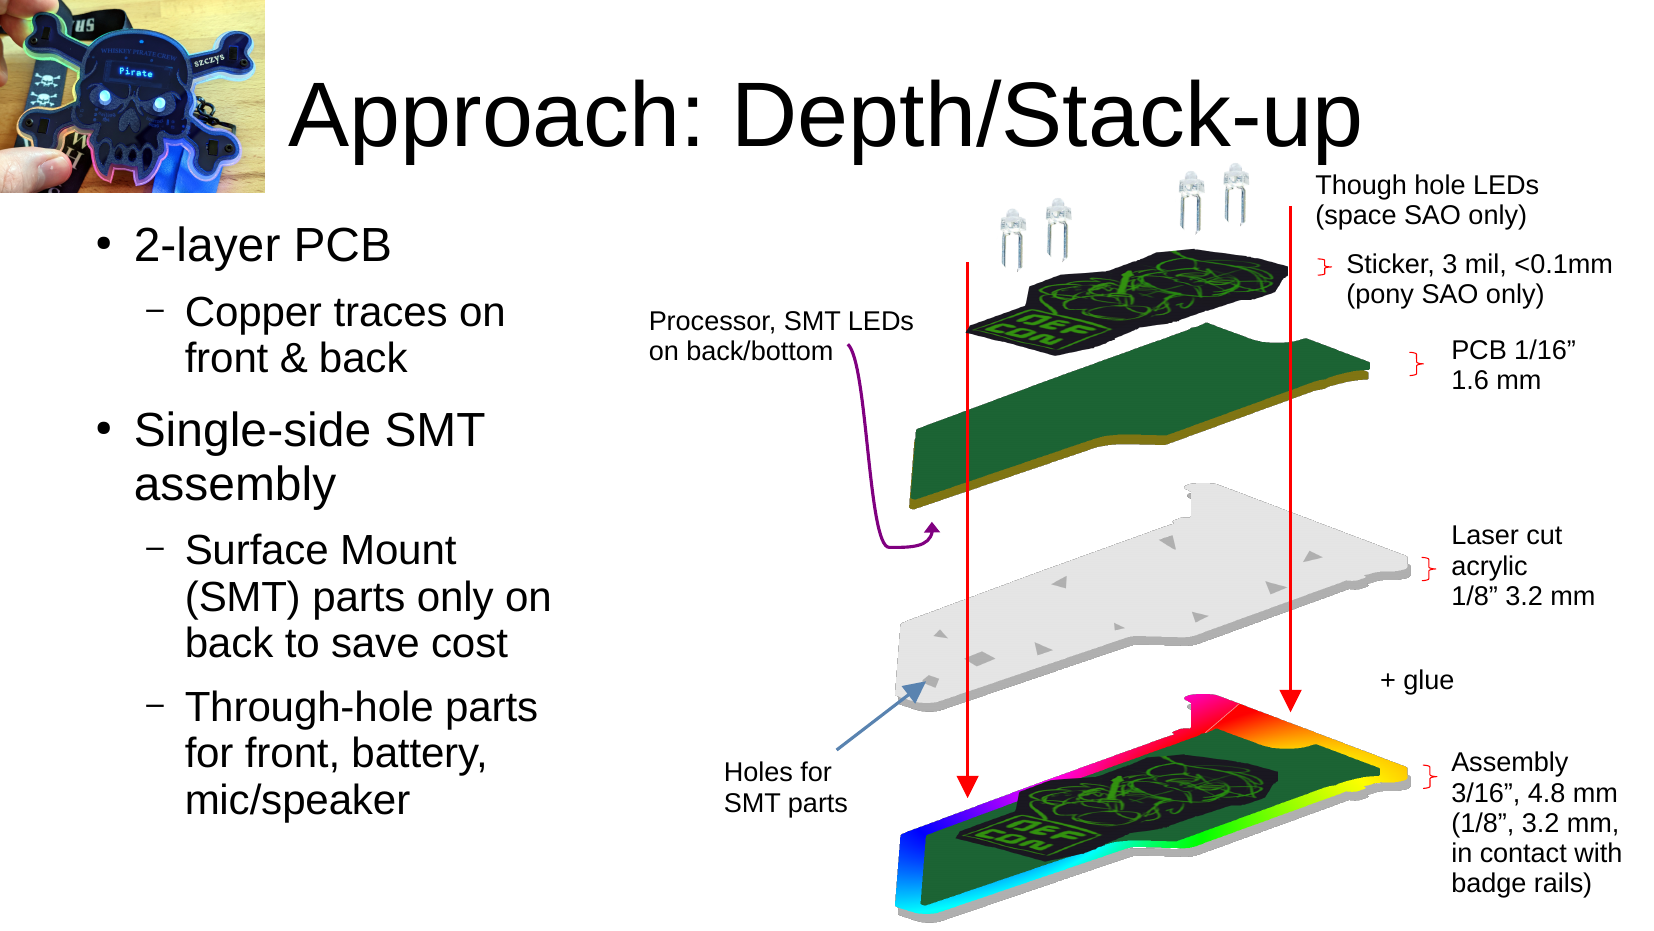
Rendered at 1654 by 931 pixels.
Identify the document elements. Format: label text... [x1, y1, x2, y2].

text_box Holes for SMT parts [709, 750, 837, 826]
text_box PCB 1/16” 1.6 mm [1552, 327, 1654, 403]
text_box Sticker, 3 mil, <0.1mm (pony SAO only) [1331, 241, 1654, 318]
text_box Though hole LEDs (space SAO only) [1300, 162, 1599, 239]
title Approach: Depth/Stack-up [265, 37, 1571, 193]
list 2-layer PCB Copper traces on front & back Single-side SMT assembly Surface Mount (SMT) parts only on back to save cost Through-hole parts for front, battery, mic/speaker [82, 217, 579, 830]
text_box + glue [1365, 657, 1583, 713]
picture [837, 44, 1552, 931]
text_box Laser cut acrylic 1/8” 3.2 mm [1436, 512, 1654, 619]
text_box Assembly 3/16”, 4.8 mm (1/8”, 3.2 mm, in contact with badge rails) [1542, 740, 1654, 907]
picture [0, 0, 265, 193]
text_box Processor, SMT LEDs on back/bottom [634, 298, 956, 374]
